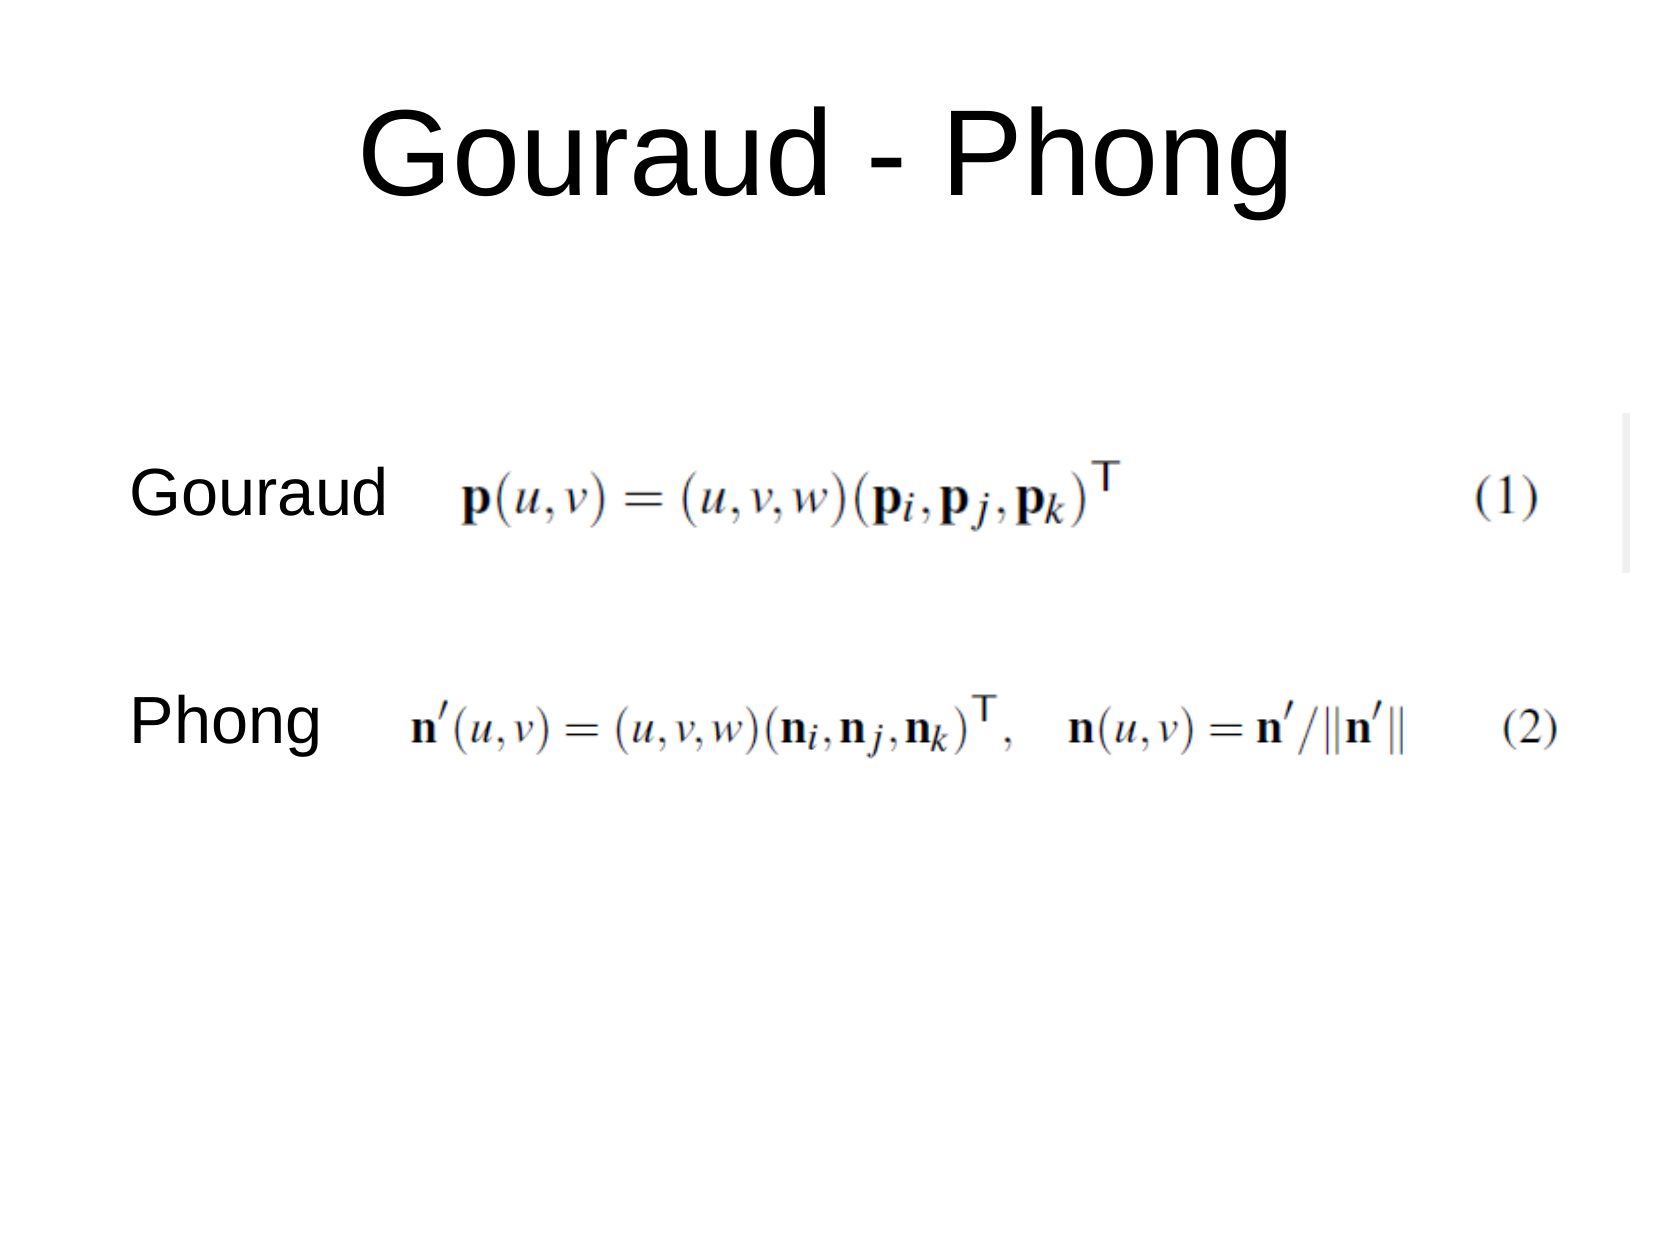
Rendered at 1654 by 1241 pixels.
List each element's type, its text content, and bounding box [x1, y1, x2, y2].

picture [342, 678, 1586, 797]
picture [433, 413, 1630, 573]
title Gouraud - Phong [82, 49, 1571, 257]
list Gouraud Phong [59, 455, 839, 1175]
